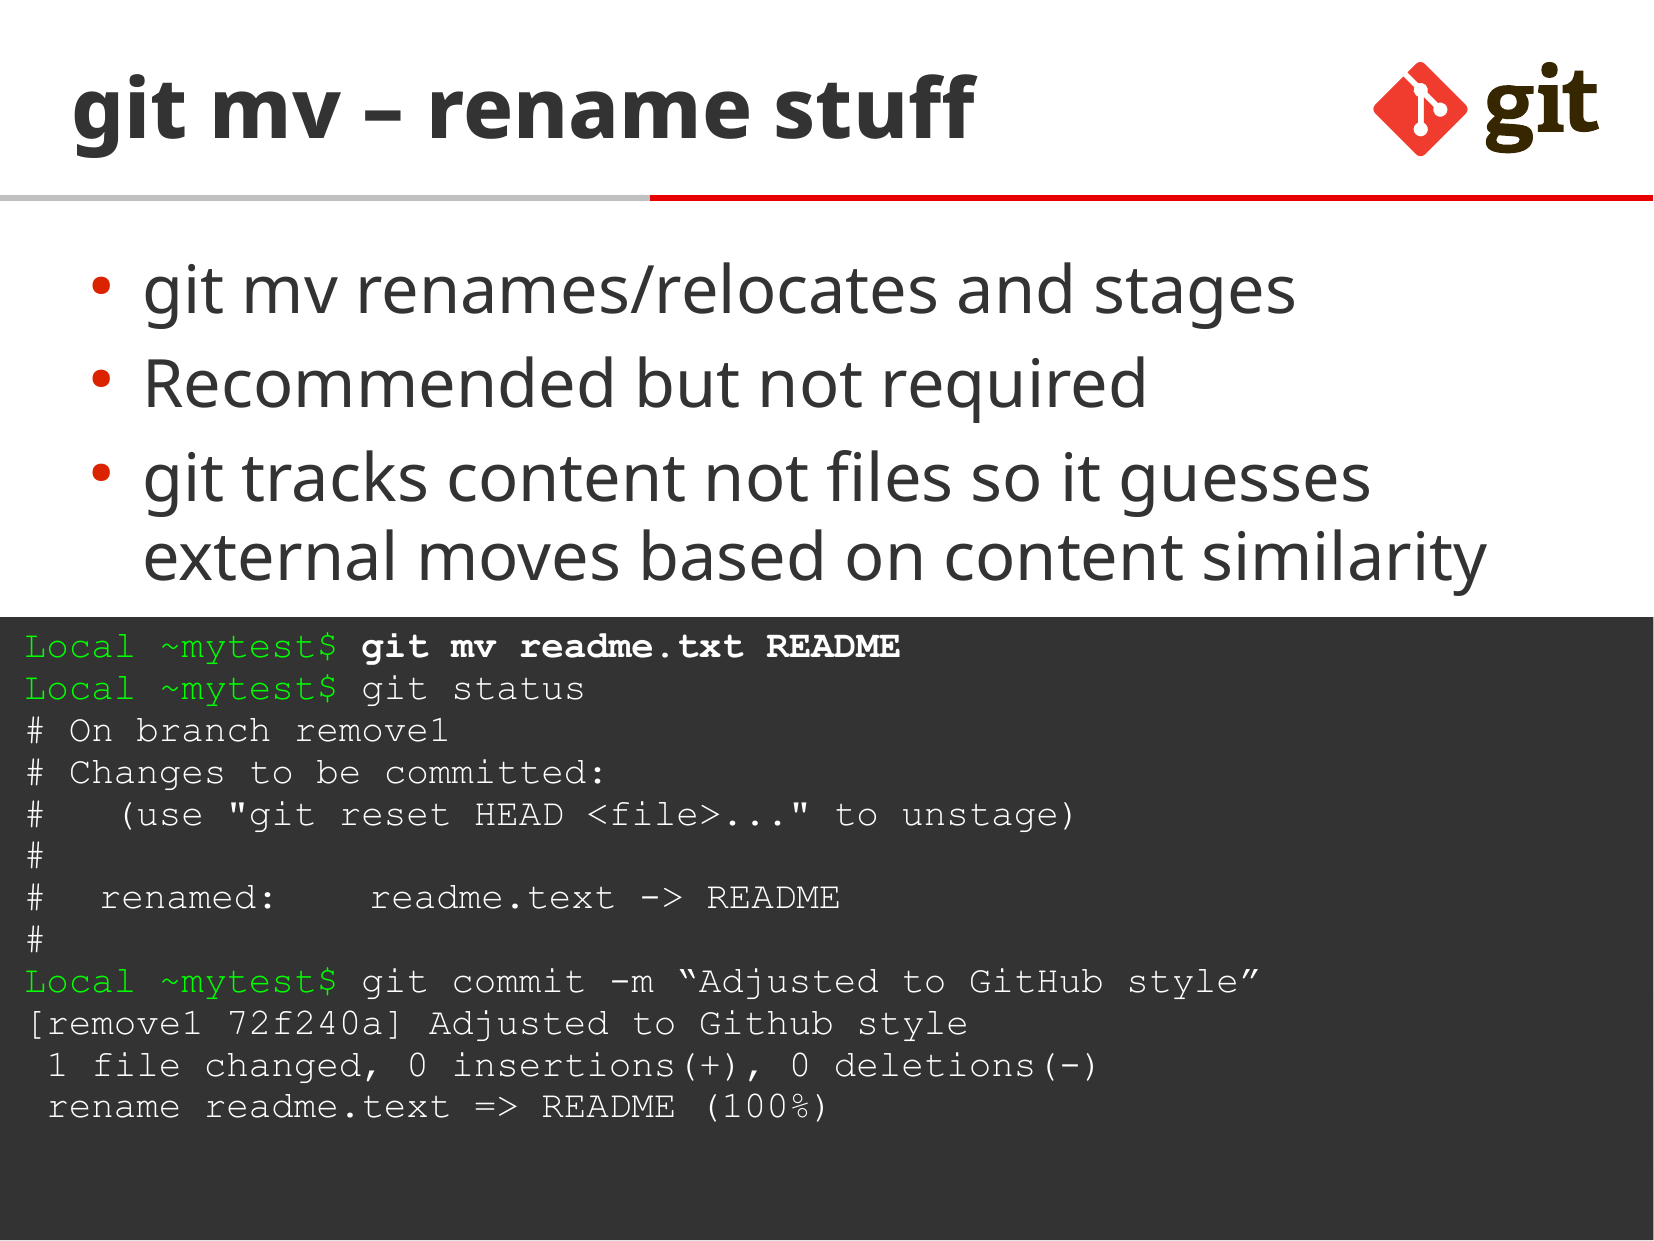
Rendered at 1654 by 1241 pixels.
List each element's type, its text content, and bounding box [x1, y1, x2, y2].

text_box Local ~mytest$ git mv readme.txt README Local ~mytest$ git status # On branch remove1 # Changes to be committed: # (use "git reset HEAD <file>..." to unstage) # # renamed: readme.text -> README # Local ~mytest$ git commit -m “Adjusted to GitHub style” [remove1 72f240a] Adjusted to Github style 1 file changed, 0 insertions(+), 0 deletions(-) rename readme.text => README (100%) [0, 617, 1654, 1241]
list git mv renames/relocates and stages Recommended but not required git tracks content not files so it guesses external moves based on content similarity [56, 239, 1595, 617]
title git mv – rename stuff [56, 36, 1546, 175]
